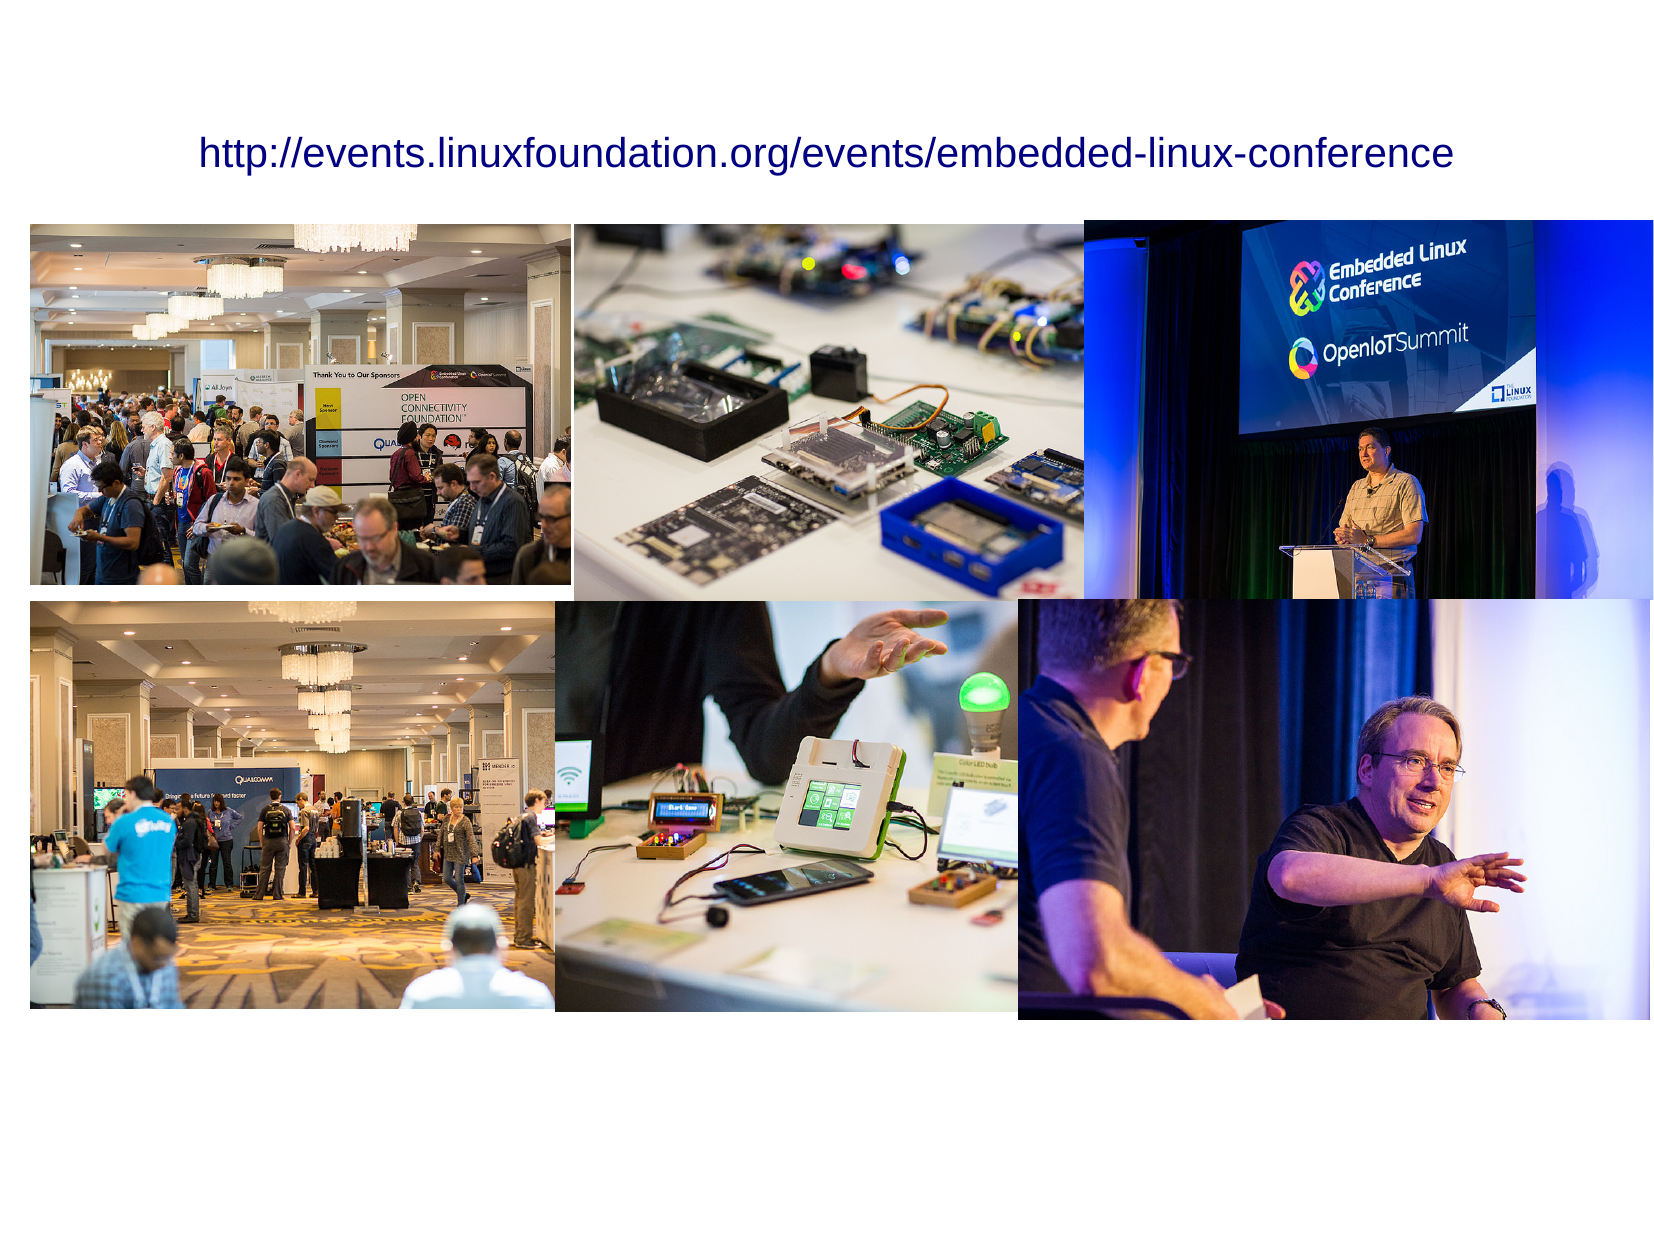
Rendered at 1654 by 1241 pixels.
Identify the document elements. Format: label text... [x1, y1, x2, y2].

title http://events.linuxfoundation.org/events/embedded-linux-conference [82, 49, 1571, 257]
picture [30, 220, 1654, 1021]
picture [30, 224, 571, 585]
